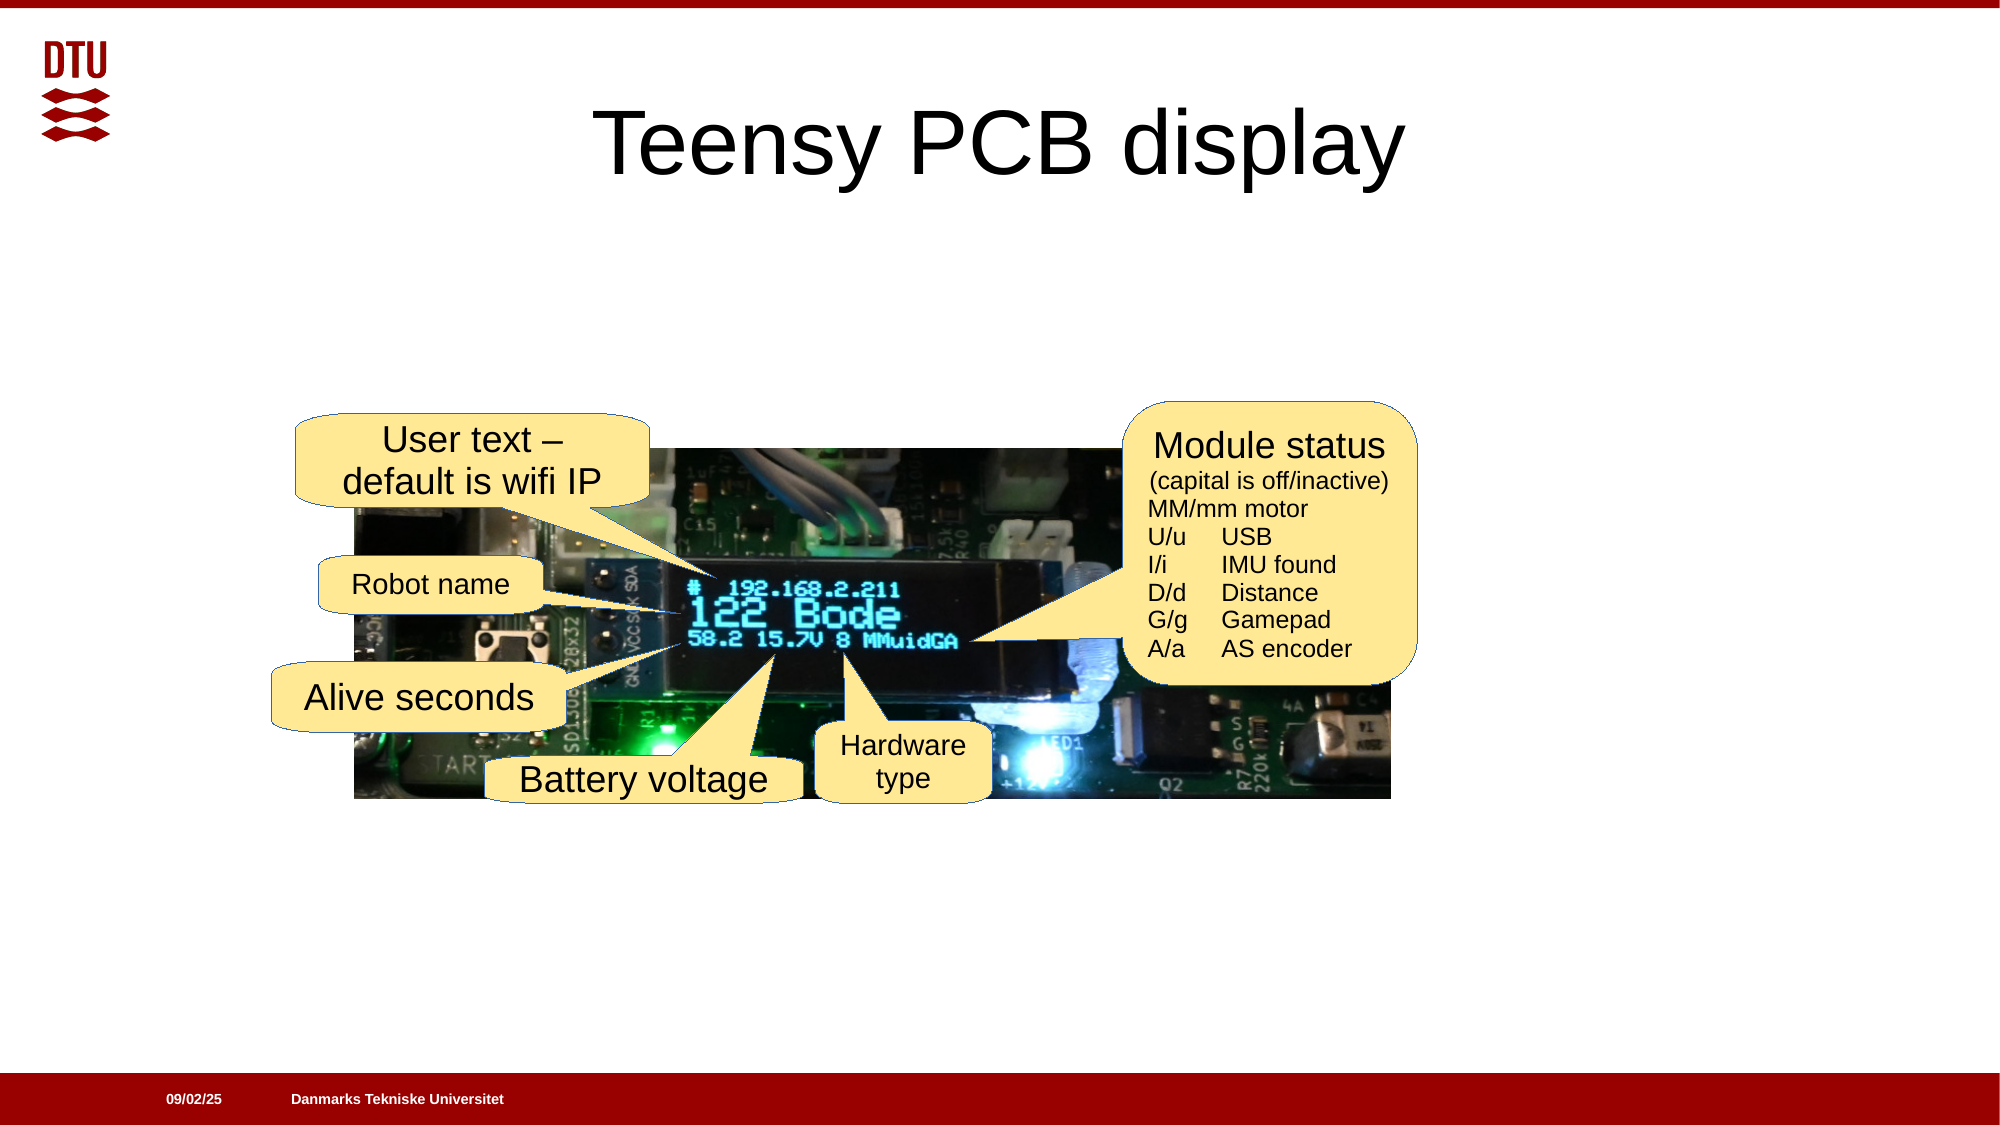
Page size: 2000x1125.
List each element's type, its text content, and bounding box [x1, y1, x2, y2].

title Teensy PCB display [99, 48, 1900, 237]
text_box Alive seconds [271, 643, 681, 733]
text_box Hardware type [814, 652, 993, 804]
picture [354, 448, 1391, 799]
text_box Module status (capital is off/inactive) MM/mm motor U/u USB I/i IMU found D/d Distance G/g Gamepad A/a AS encoder [969, 401, 1418, 686]
text_box User text – default is wifi IP [295, 413, 717, 579]
text_box Robot name [318, 555, 681, 615]
text_box Battery voltage [484, 654, 804, 804]
